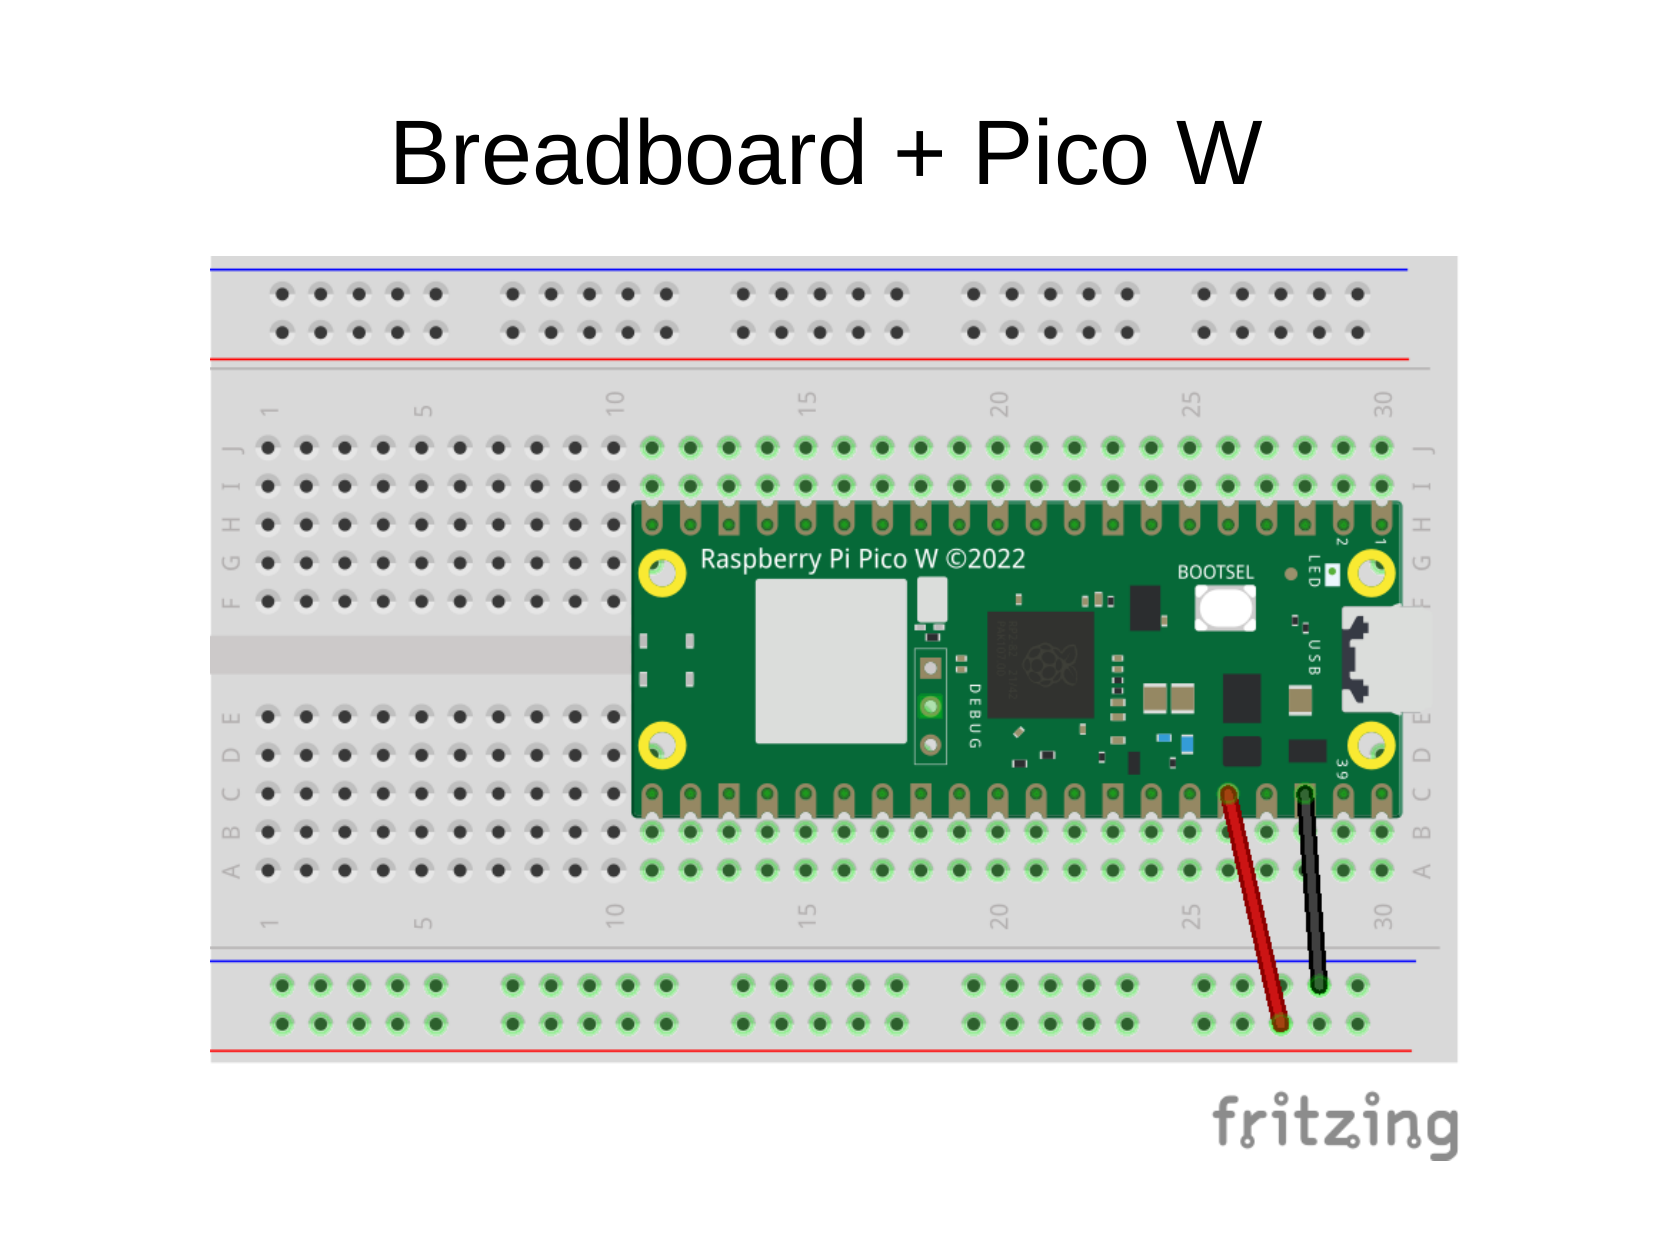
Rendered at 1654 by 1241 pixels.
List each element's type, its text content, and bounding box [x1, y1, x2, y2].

picture [210, 256, 1462, 1161]
title Breadboard + Pico W [82, 49, 1571, 257]
